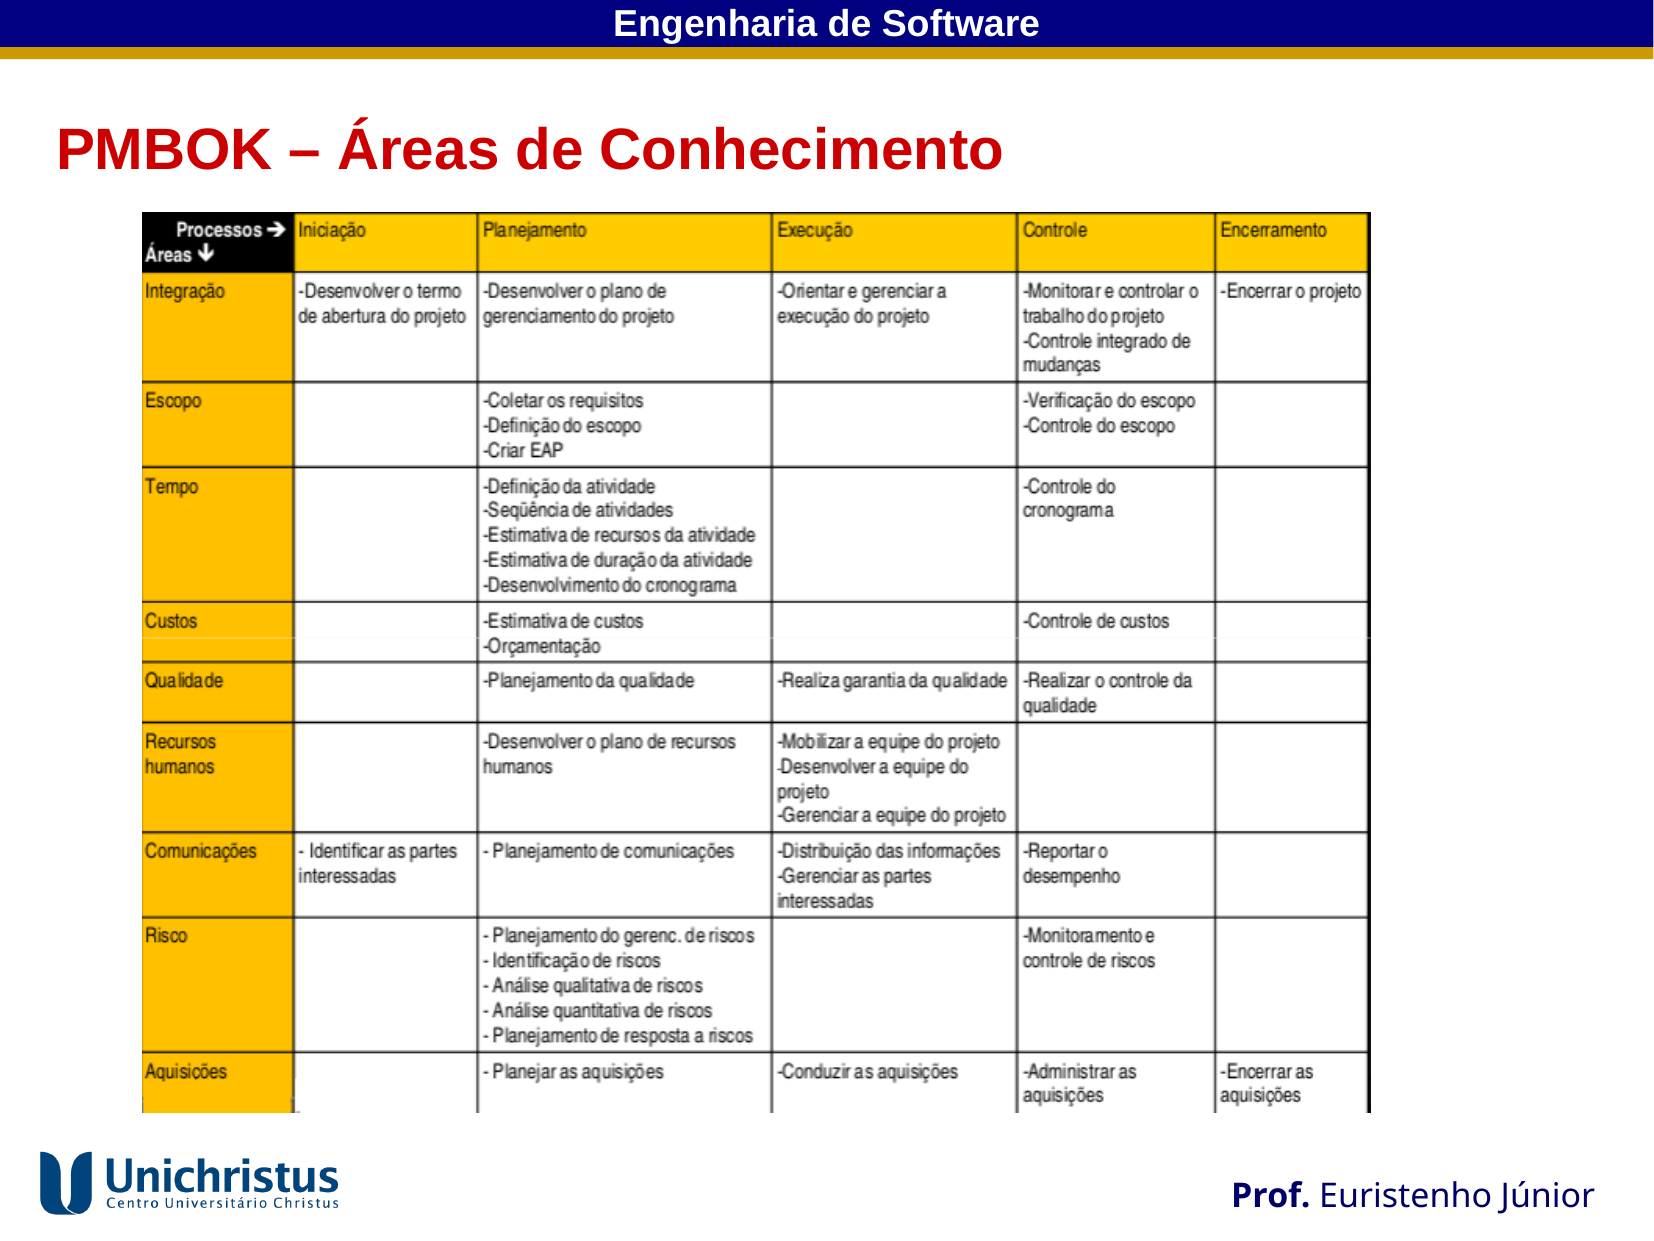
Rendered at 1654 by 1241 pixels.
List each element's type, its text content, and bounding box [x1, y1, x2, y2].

text_box Engenharia de Software [0, 0, 1654, 47]
picture [35, 1148, 343, 1217]
picture [142, 212, 1371, 1113]
text_box Prof. Euristenho Júnior [1216, 1163, 1654, 1224]
text_box PMBOK – Áreas de Conhecimento [41, 109, 1636, 254]
text_box [0, 47, 1654, 60]
